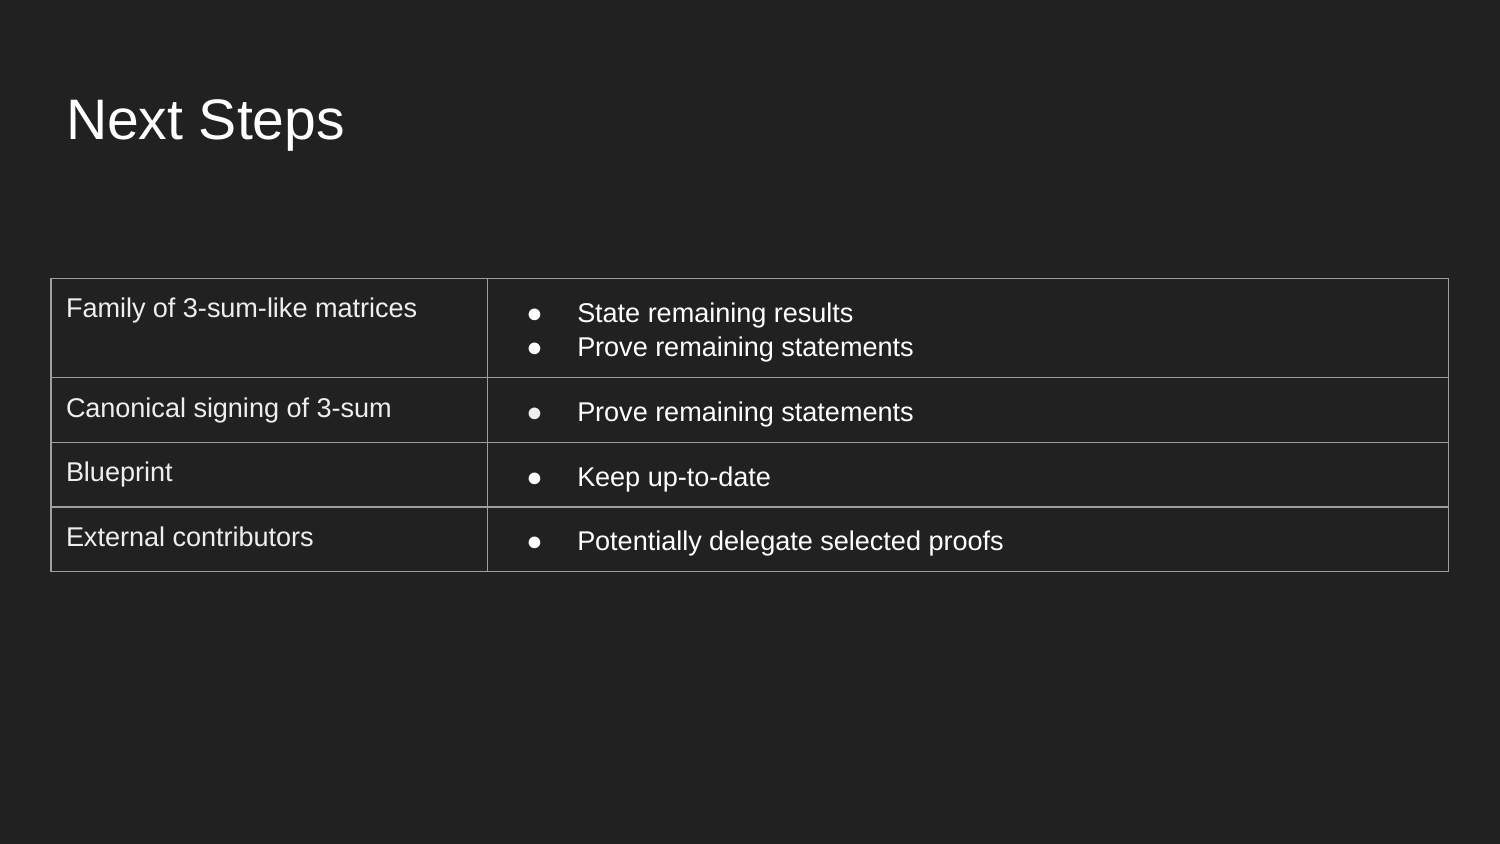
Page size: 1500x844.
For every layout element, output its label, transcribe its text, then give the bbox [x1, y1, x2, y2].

table_cell Potentially delegate selected proofs [488, 508, 1448, 571]
table_cell External contributors [52, 508, 487, 571]
table_cell Blueprint [52, 443, 487, 506]
table_cell Keep up-to-date [488, 443, 1448, 506]
title Next Steps [51, 72, 1449, 167]
table_cell Canonical signing of 3-sum [52, 378, 487, 442]
table_cell Prove remaining statements [488, 378, 1448, 442]
table_header Family of 3-sum-like matrices [52, 279, 487, 377]
table_header State remaining results Prove remaining statements [488, 279, 1448, 377]
